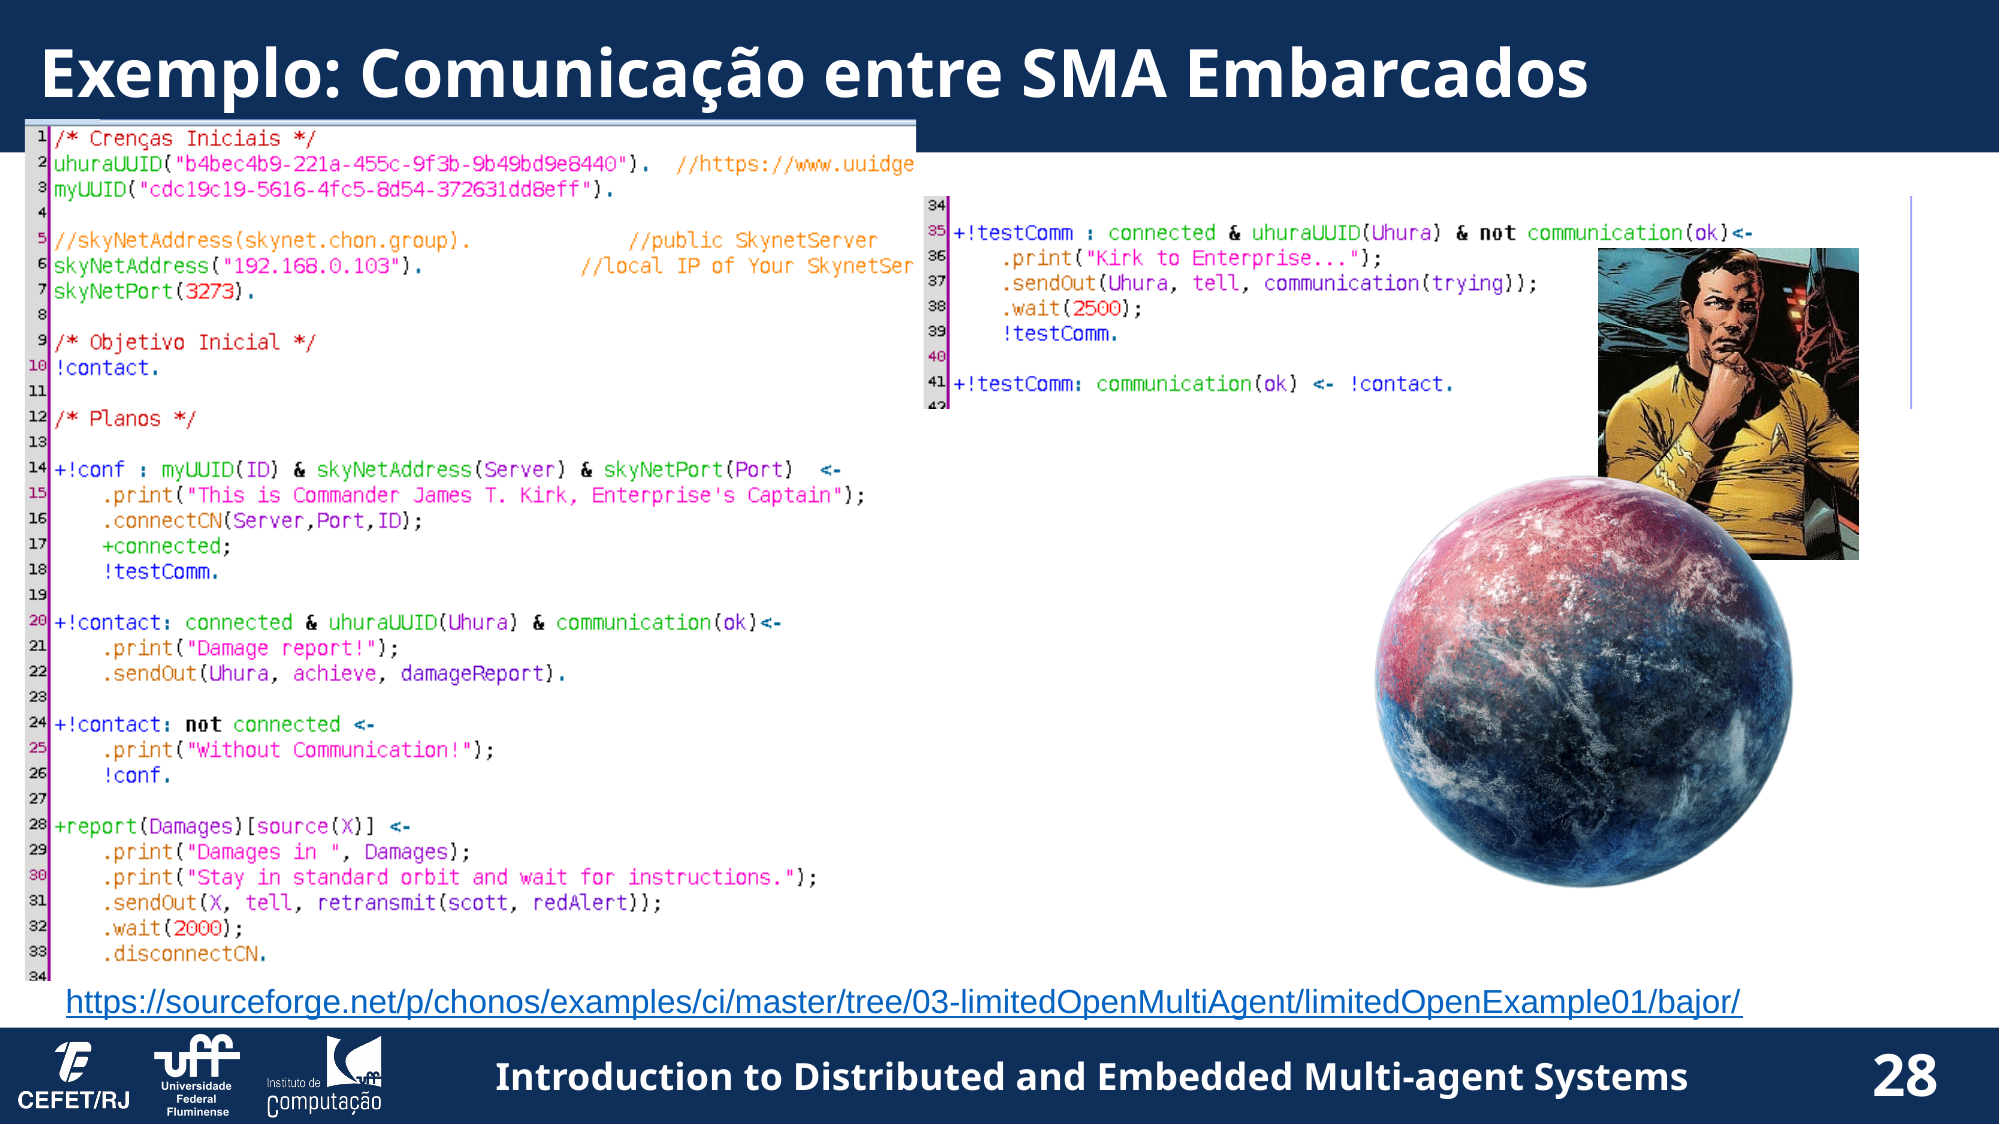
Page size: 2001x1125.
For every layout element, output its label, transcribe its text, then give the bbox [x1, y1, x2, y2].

picture [265, 1033, 383, 1118]
picture [24, 119, 917, 981]
picture [18, 1021, 129, 1125]
picture [923, 196, 1959, 889]
text_box https://sourceforge.net/p/chonos/examples/ci/master/tree/03-limitedOpenMultiAgent/limitedOpenExample01/bajor/ [50, 973, 1970, 1028]
text_box Exemplo: Comunicação entre SMA Embarcados [25, 23, 1999, 119]
picture [153, 1033, 241, 1121]
